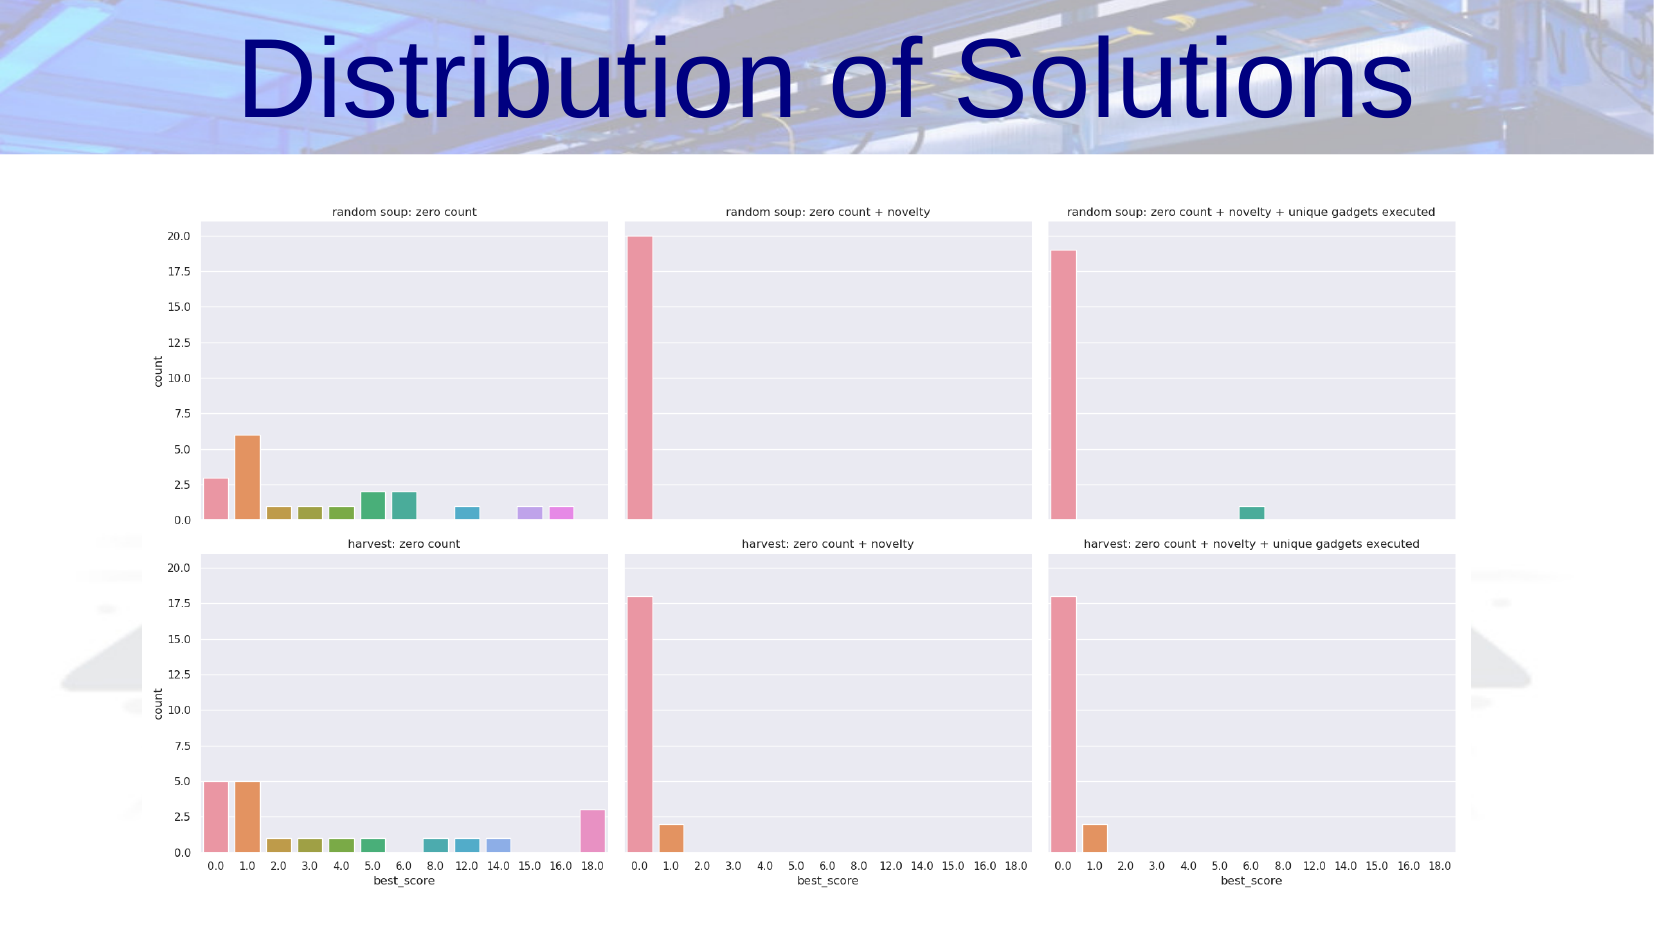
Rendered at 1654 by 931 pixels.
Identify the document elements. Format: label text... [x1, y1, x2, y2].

picture [0, 0, 1654, 931]
title Distribution of Solutions [82, 37, 1571, 121]
